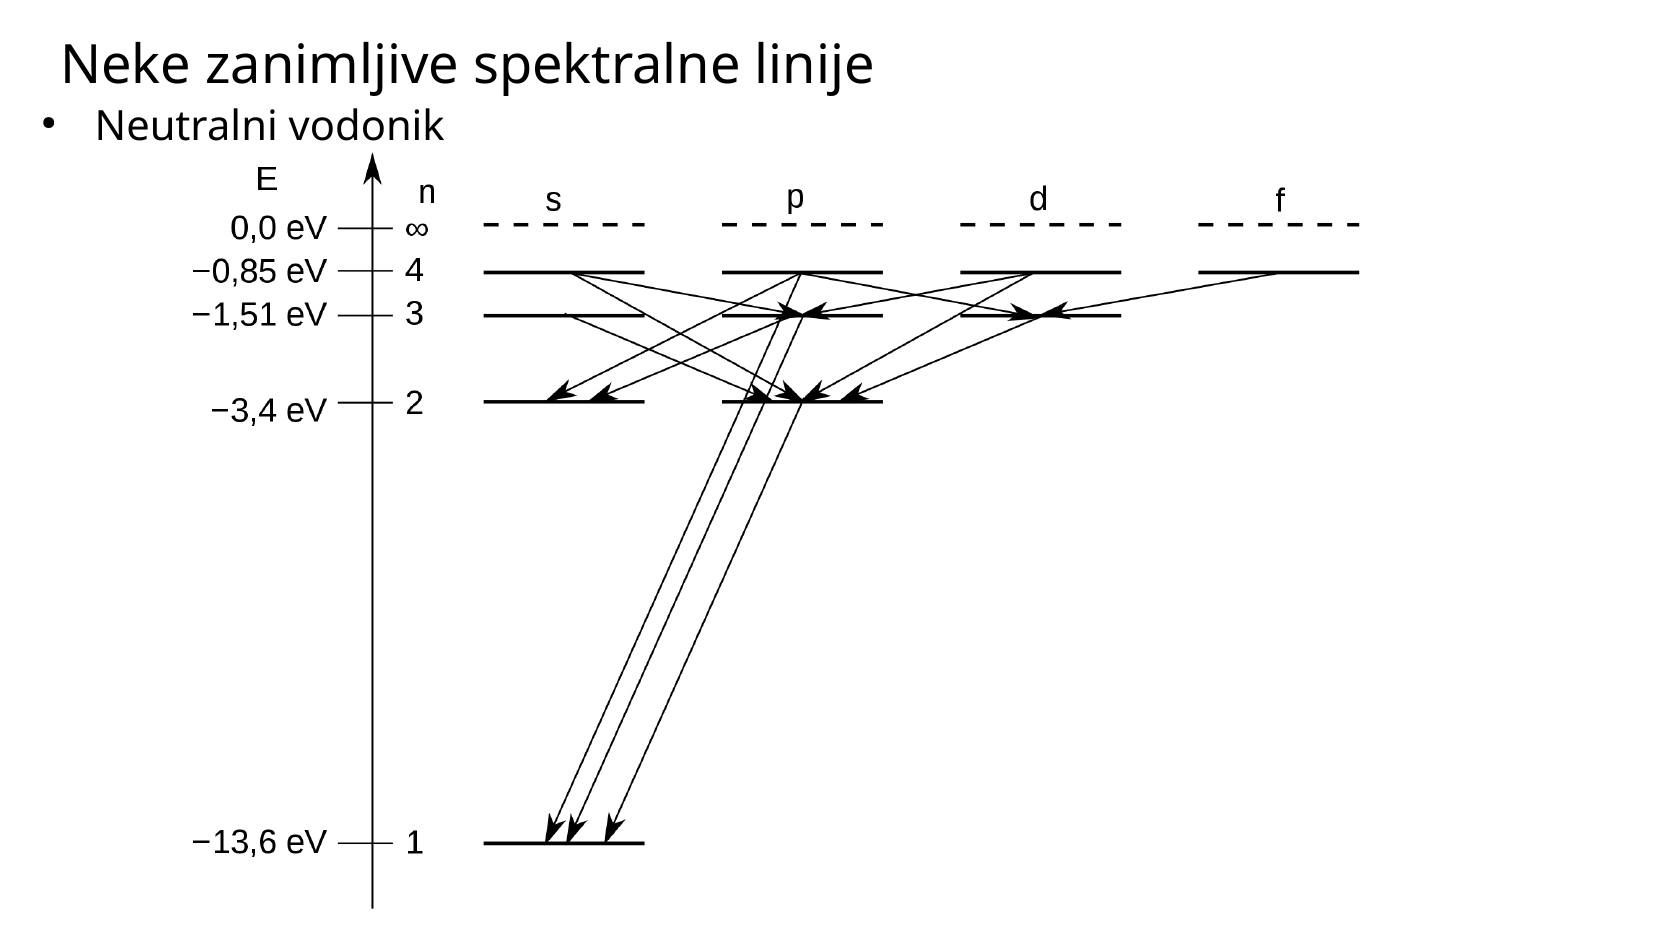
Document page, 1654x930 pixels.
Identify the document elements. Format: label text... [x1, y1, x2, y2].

picture [183, 142, 1372, 922]
list Neutralni vodonik [23, 95, 1613, 826]
title Neke zanimljive spektralne linije [59, 13, 1648, 113]
